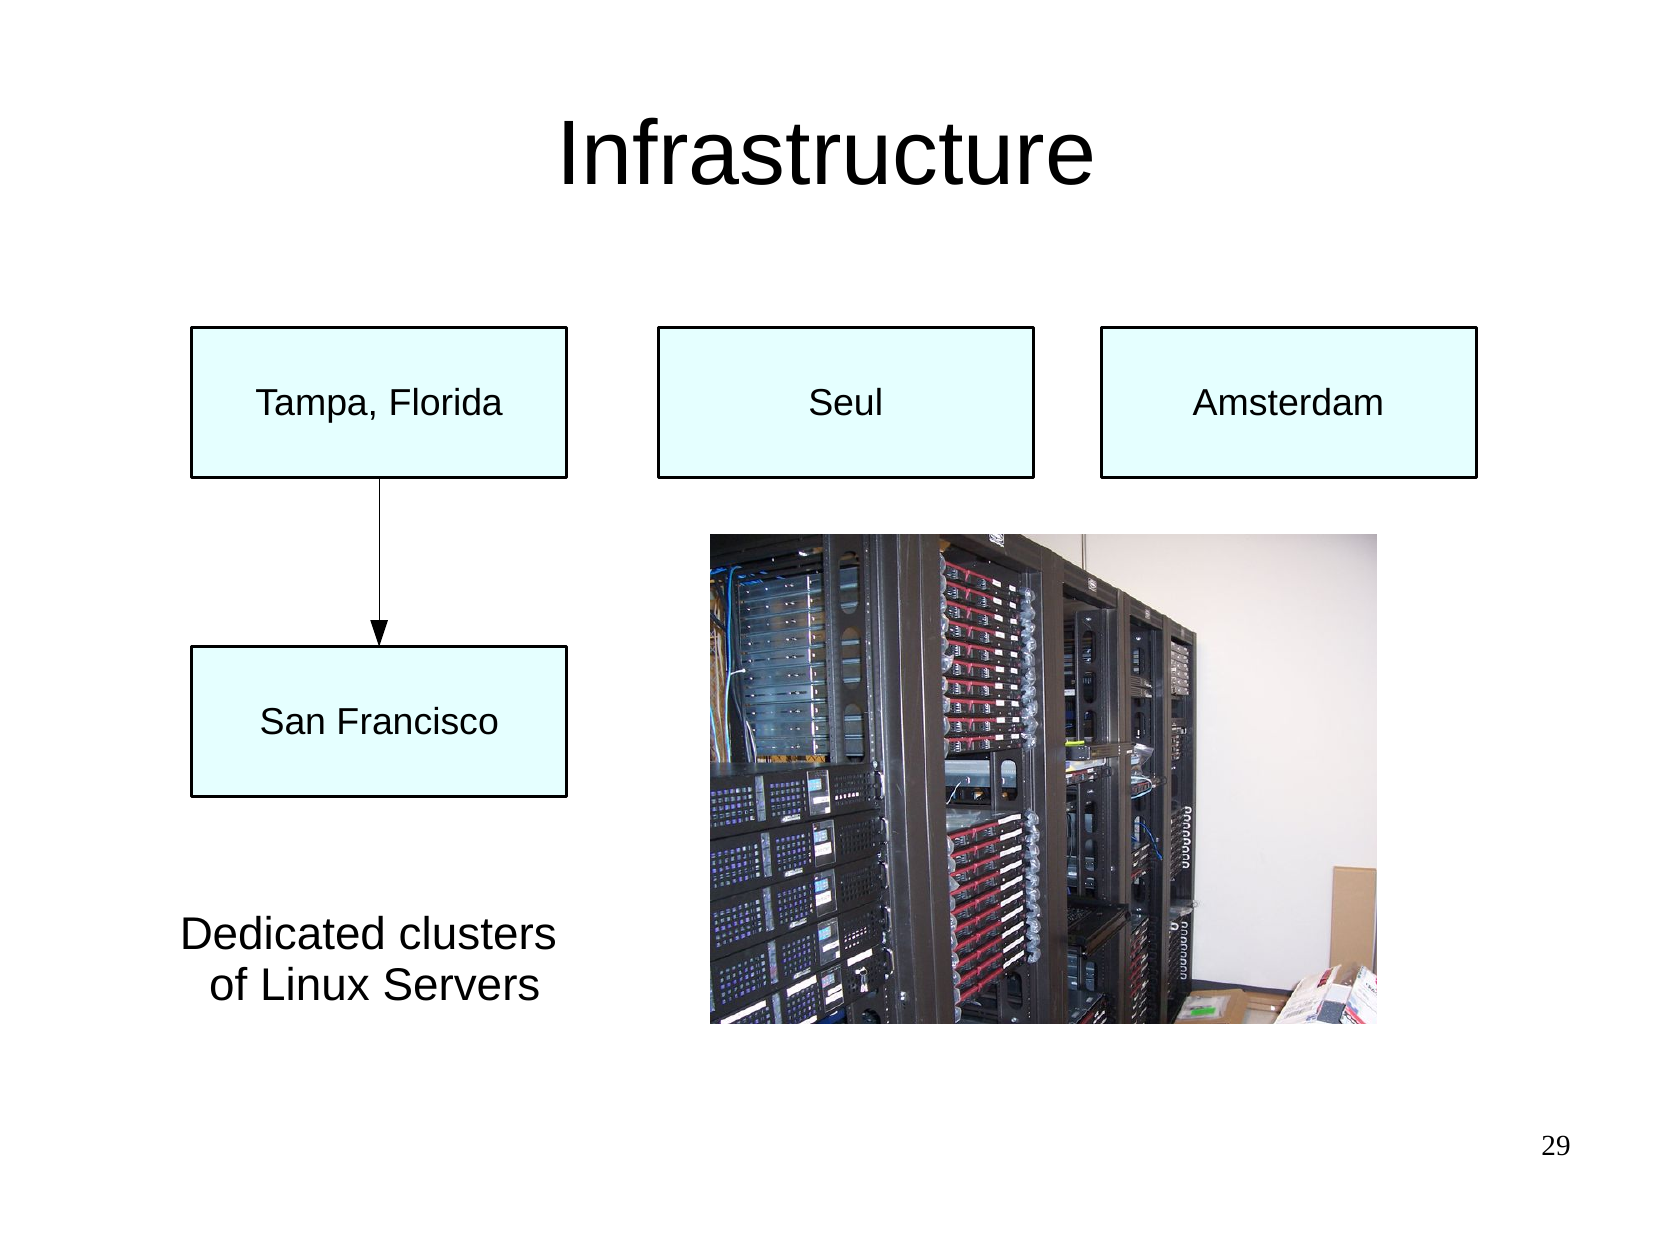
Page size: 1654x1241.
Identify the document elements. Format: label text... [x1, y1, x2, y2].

text_box Seul [658, 327, 1034, 478]
text_box Amsterdam [1101, 327, 1477, 478]
picture [710, 534, 1377, 1025]
text_box Tampa, Florida [191, 327, 567, 478]
title Infrastructure [82, 56, 1571, 250]
text_box San Francisco [191, 646, 567, 797]
text_box Dedicated clusters of Linux Servers [90, 900, 660, 1018]
